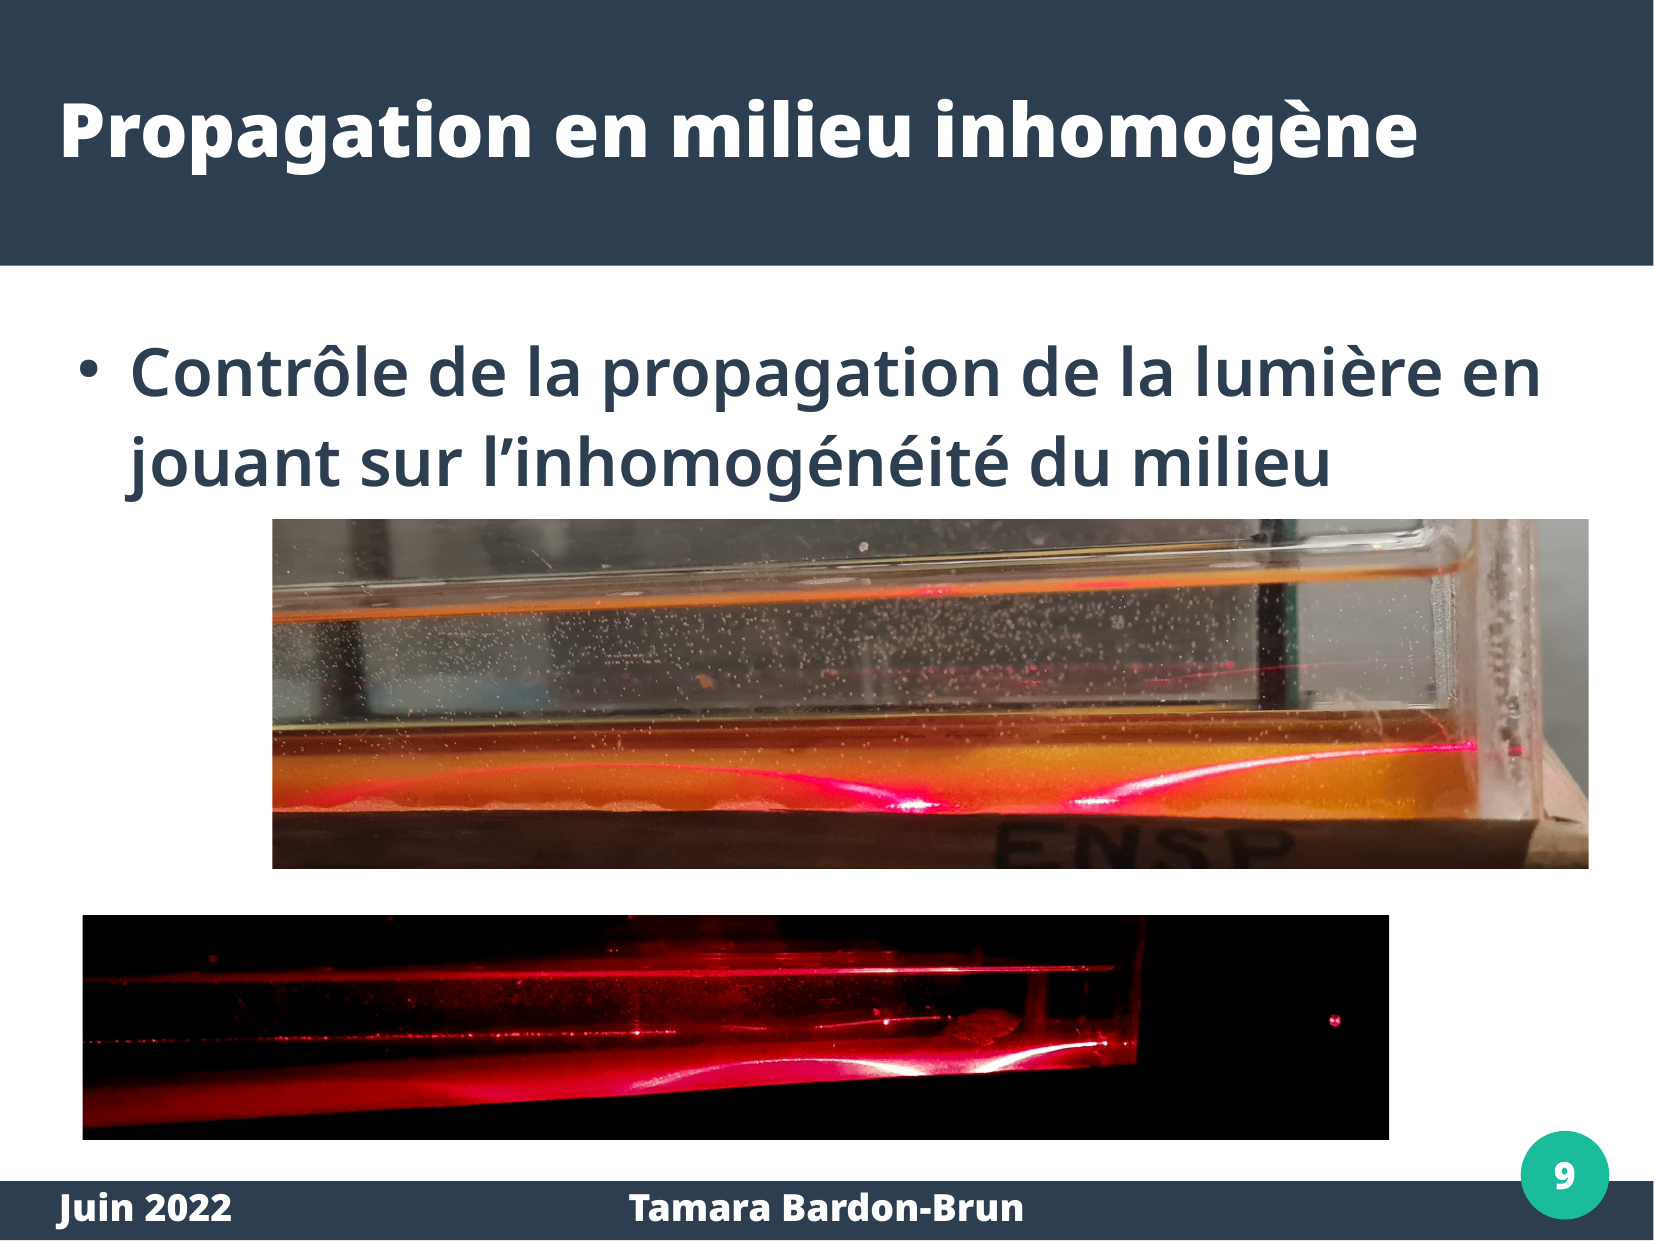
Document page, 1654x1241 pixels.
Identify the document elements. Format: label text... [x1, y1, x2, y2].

title Propagation en milieu inhomogène [59, 49, 1595, 207]
picture [82, 915, 1390, 1140]
picture [272, 519, 1589, 869]
list Contrôle de la propagation de la lumière en jouant sur l’inhomogénéité du milieu [59, 324, 1595, 1152]
